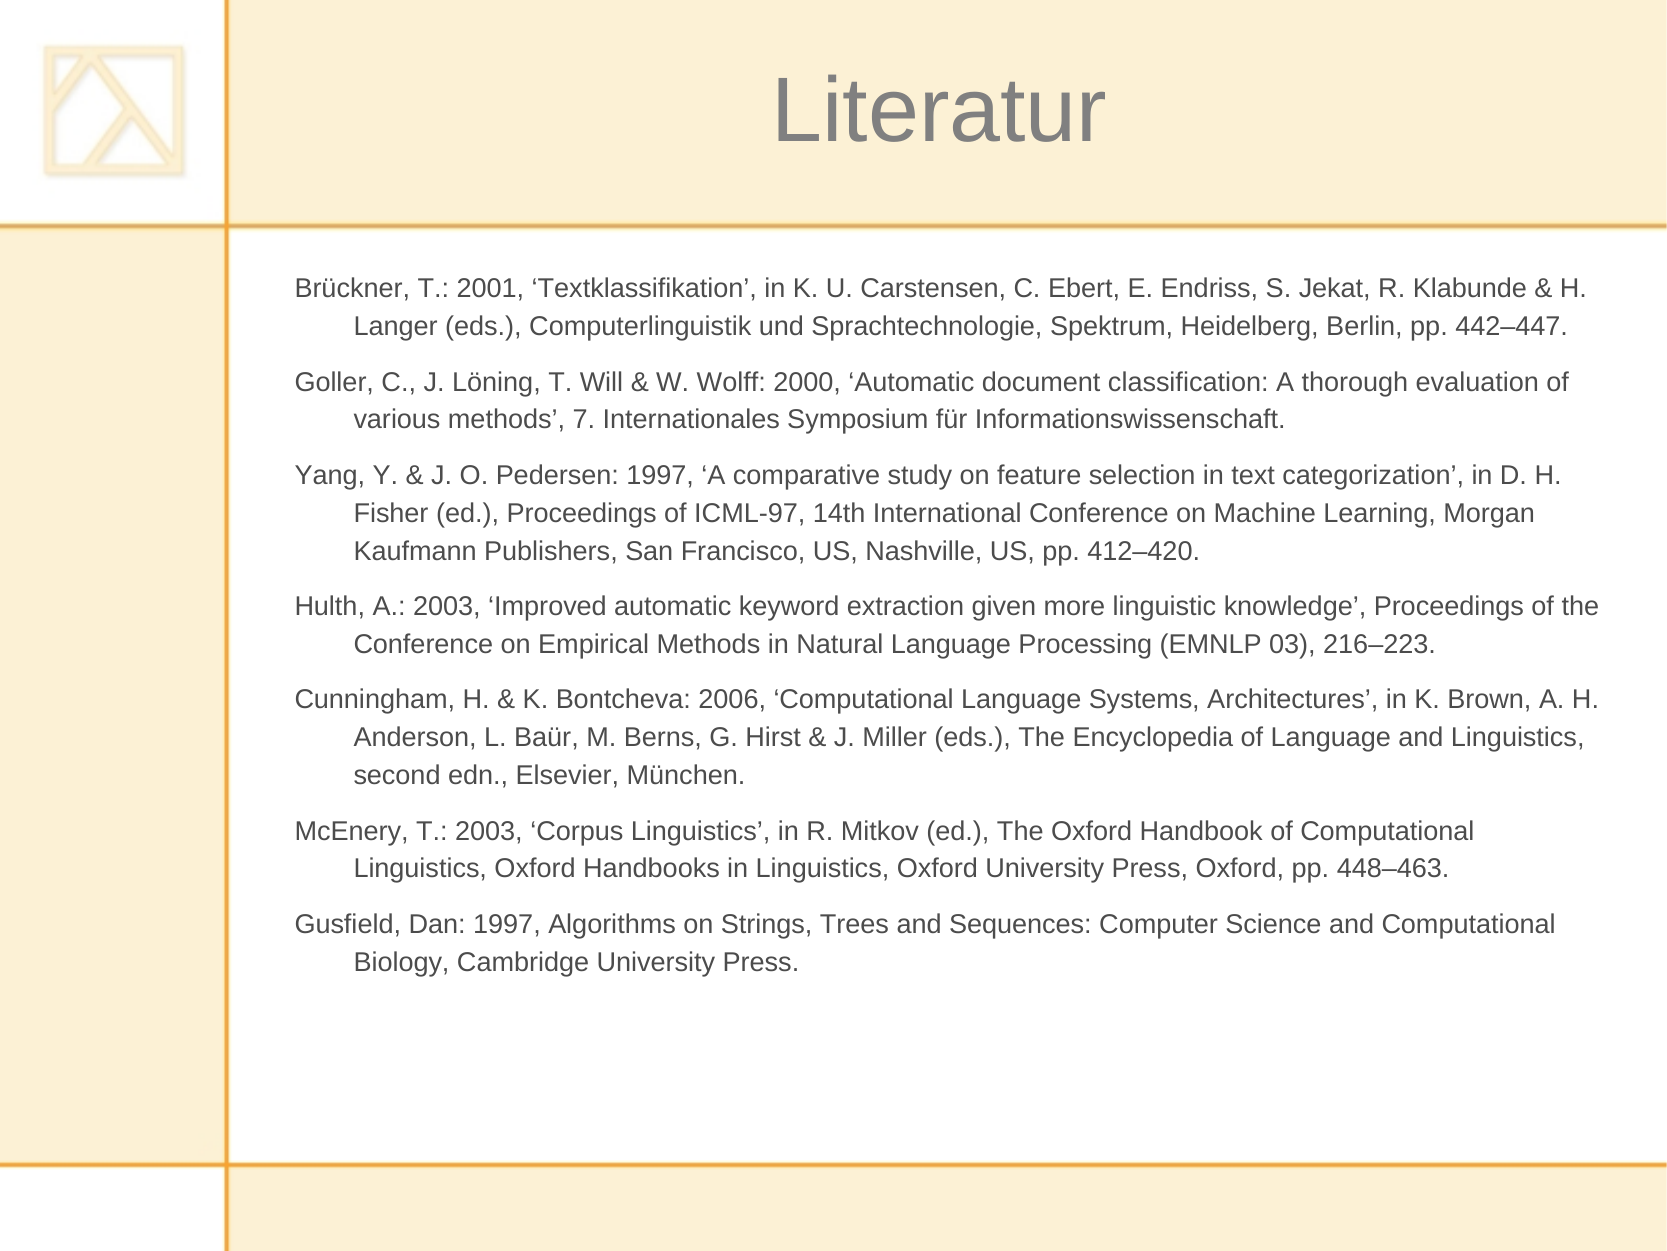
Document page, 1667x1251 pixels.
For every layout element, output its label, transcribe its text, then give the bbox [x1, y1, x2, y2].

title Literatur [268, 0, 1611, 238]
list Brückner, T.: 2001, ‘Textklassifikation’, in K. U. Carstensen, C. Ebert, E. Endriss, S. Jekat, R. Klabunde & H. Langer (eds.), Computerlinguistik und Sprachtechnologie, Spektrum, Heidelberg, Berlin, pp. 442–447. Goller, C., J. Löning, T. Will & W. Wolff: 2000, ‘Automatic document classification: A thorough evaluation of various methods’, 7. Internationales Symposium für Informationswissenschaft. Yang, Y. & J. O. Pedersen: 1997, ‘A comparative study on feature selection in text categorization’, in D. H. Fisher (ed.), Proceedings of ICML-97, 14th International Conference on Machine Learning, Morgan Kaufmann Publishers, San Francisco, US, Nashville, US, pp. 412–420. Hulth, A.: 2003, ‘Improved automatic keyword extraction given more linguistic knowledge’, Proceedings of the Conference on Empirical Methods in Natural Language Processing (EMNLP 03), 216–223. Cunningham, H. & K. Bontcheva: 2006, ‘Computational Language Systems, Architectures’, in K. Brown, A. H. Anderson, L. Baür, M. Berns, G. Hirst & J. Miller (eds.), The Encyclopedia of Language and Linguistics, second edn., Elsevier, München. McEnery, T.: 2003, ‘Corpus Linguistics’, in R. Mitkov (ed.), The Oxford Handbook of Computational Linguistics, Oxford Handbooks in Linguistics, Oxford University Press, Oxford, pp. 448–463. Gusfield, Dan: 1997, Algorithms on Strings, Trees and Sequences: Computer Science and Computational Biology, Cambridge University Press. [265, 265, 1608, 974]
picture [0, 0, 1667, 1251]
